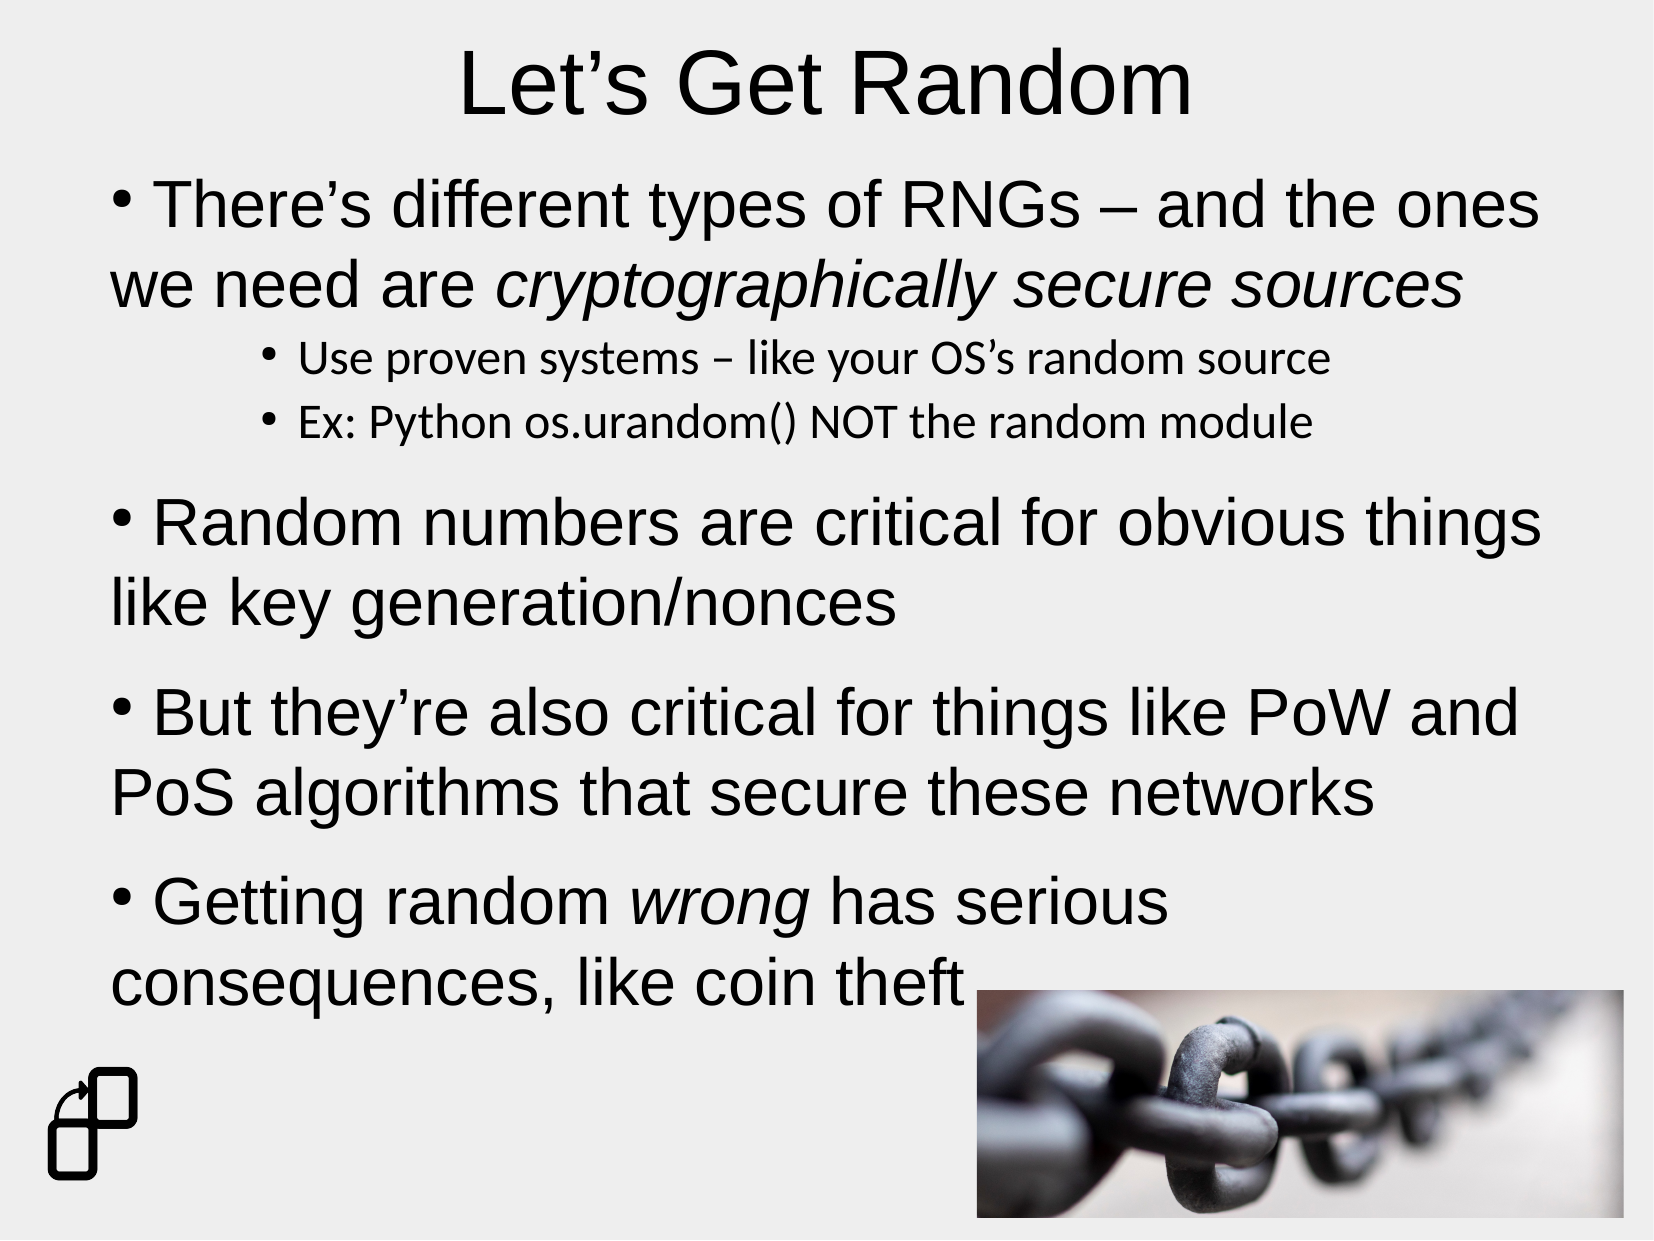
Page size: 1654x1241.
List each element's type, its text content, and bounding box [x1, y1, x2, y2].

title Let’s Get Random [82, 22, 1571, 134]
picture [976, 990, 1624, 1218]
list There’s different types of RNGs – and the ones we need are cryptographically secure sources Use proven systems – like your OS’s random source Ex: Python os.urandom() NOT the random module Random numbers are critical for obvious things like key generation/nonces But they’re also critical for things like PoW and PoS algorithms that secure these networks Getting random wrong has serious consequences, like coin theft [109, 160, 1599, 1138]
picture [30, 1062, 153, 1186]
